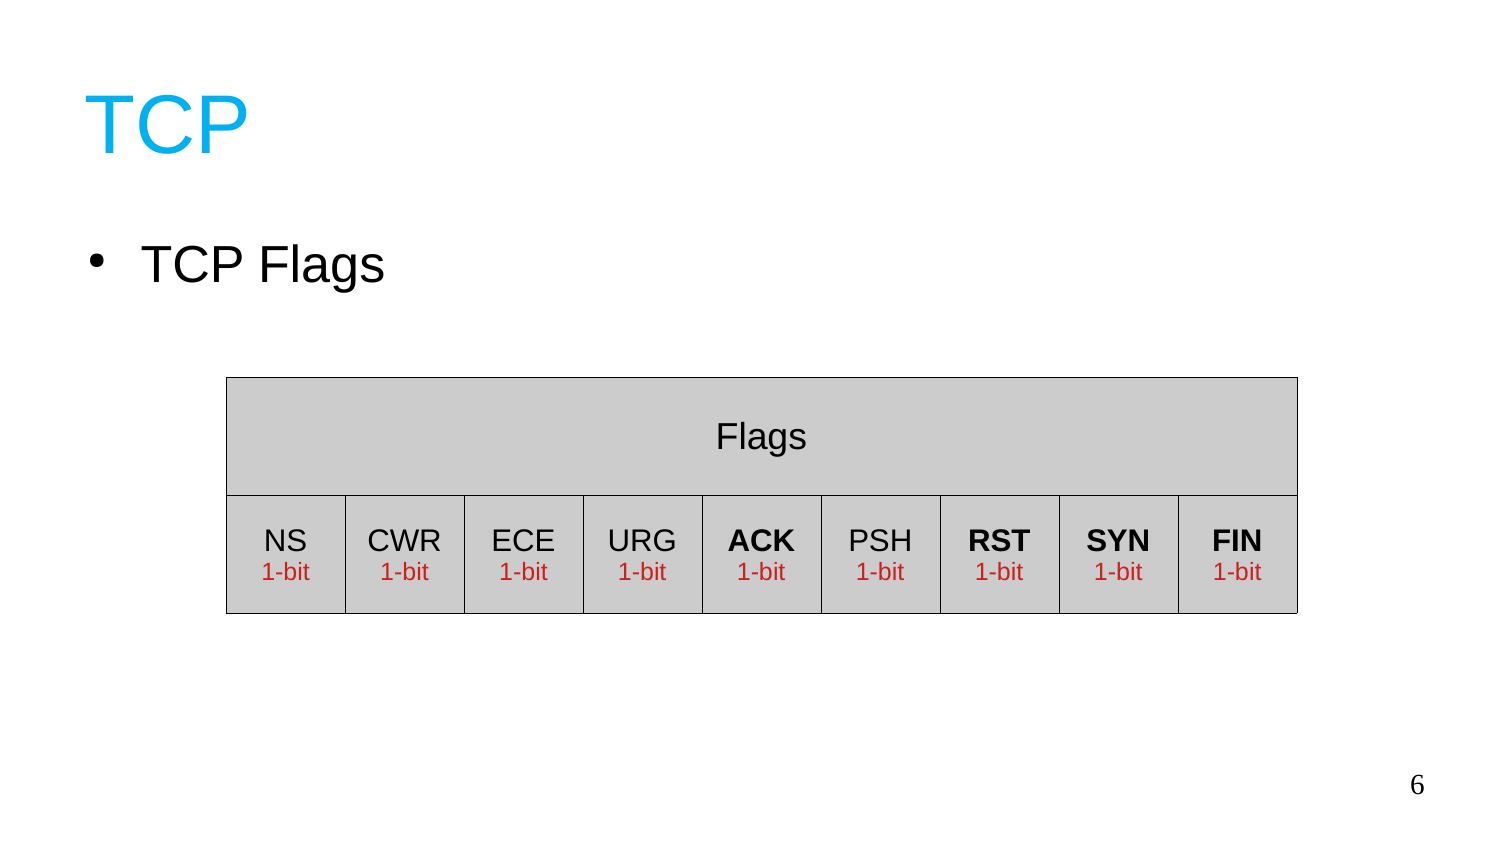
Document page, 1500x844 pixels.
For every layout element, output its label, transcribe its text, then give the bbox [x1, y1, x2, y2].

table_cell ECE 1-bit [465, 496, 583, 613]
table_cell NS 1-bit [227, 496, 345, 613]
table_cell FIN 1-bit [1179, 496, 1297, 613]
table_cell SYN 1-bit [1060, 496, 1178, 613]
list TCP Flags [69, 224, 1364, 760]
table_cell PSH 1-bit [822, 496, 940, 613]
table_cell ACK 1-bit [703, 496, 821, 613]
title TCP [69, 44, 1364, 208]
table_cell RST 1-bit [941, 496, 1059, 613]
table_cell CWR 1-bit [346, 496, 464, 613]
table_cell URG 1-bit [584, 496, 702, 613]
table_header Flags [227, 378, 1297, 495]
